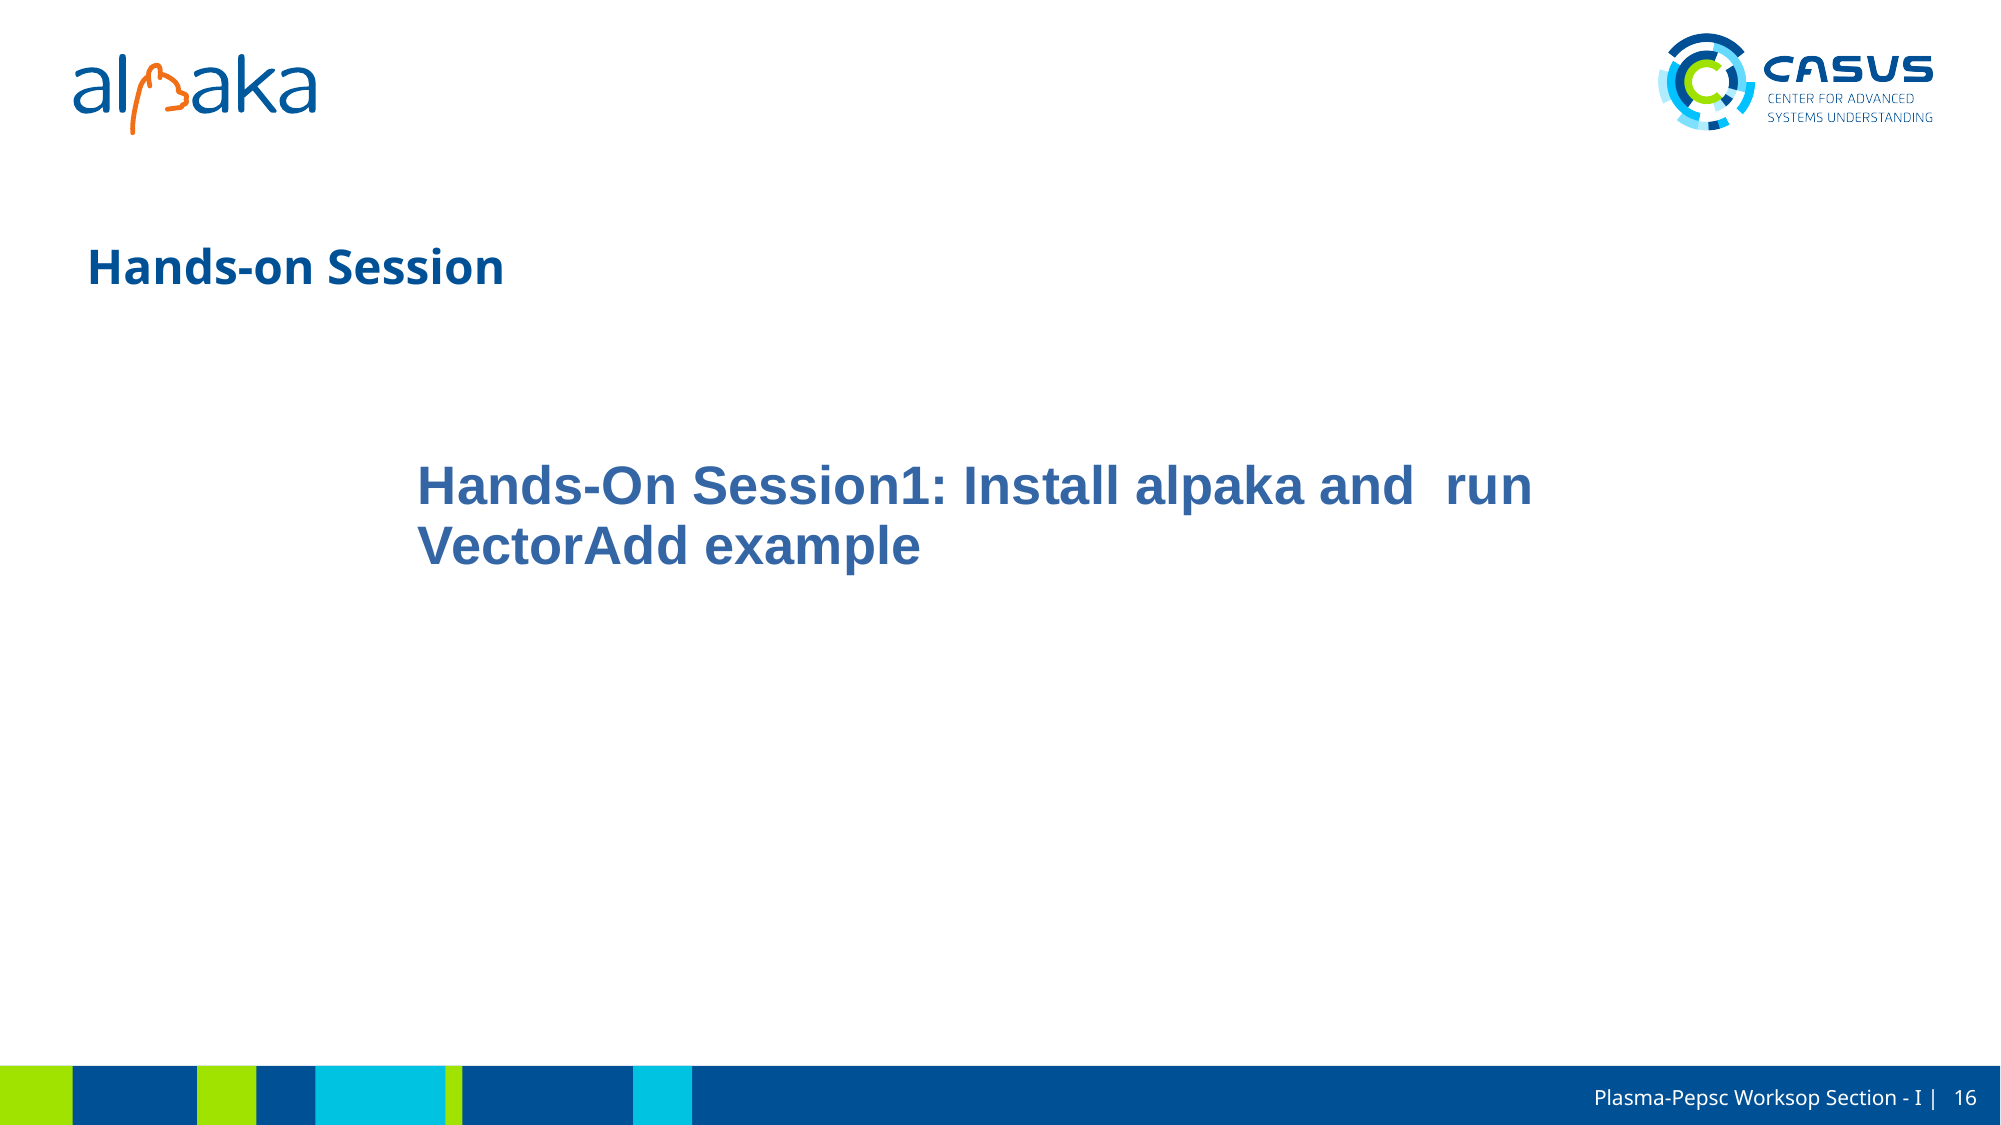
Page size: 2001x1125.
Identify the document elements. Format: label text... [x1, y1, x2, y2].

picture [1658, 33, 1933, 131]
title Hands-on Session [86, 232, 1634, 300]
text_box Hands-On Session1: Install alpaka and run VectorAdd example [403, 447, 1581, 598]
picture [72, 53, 317, 136]
